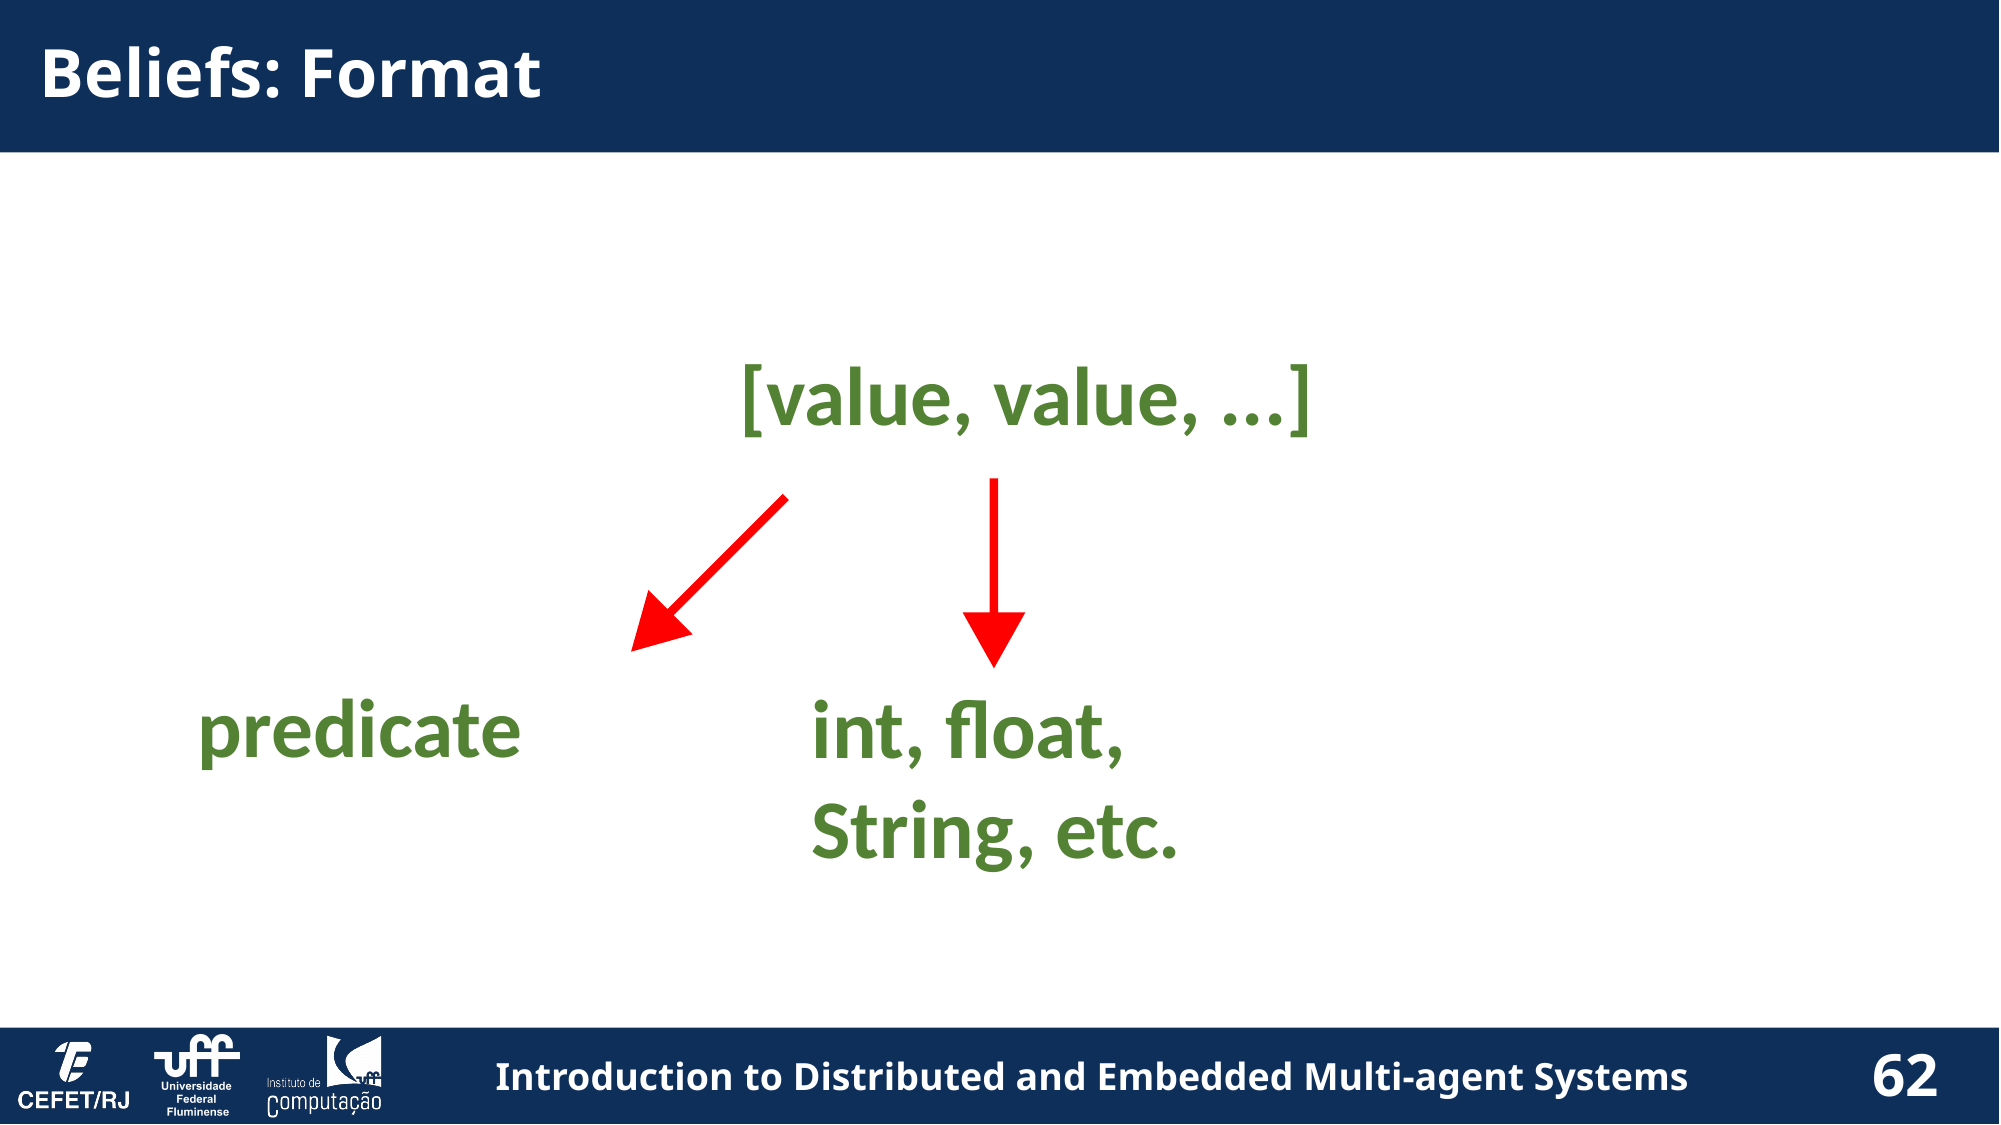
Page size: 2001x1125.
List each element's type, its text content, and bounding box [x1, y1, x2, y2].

text_box Beliefs: Format [25, 23, 1999, 119]
text_box predicate [183, 667, 720, 876]
text_box [value, value, ...] [188, 334, 1884, 450]
picture [18, 1021, 129, 1125]
text_box int, float, String, etc. [796, 667, 1855, 780]
text_box [962, 478, 1026, 669]
text_box [631, 493, 789, 652]
picture [265, 1033, 383, 1118]
picture [153, 1033, 241, 1121]
